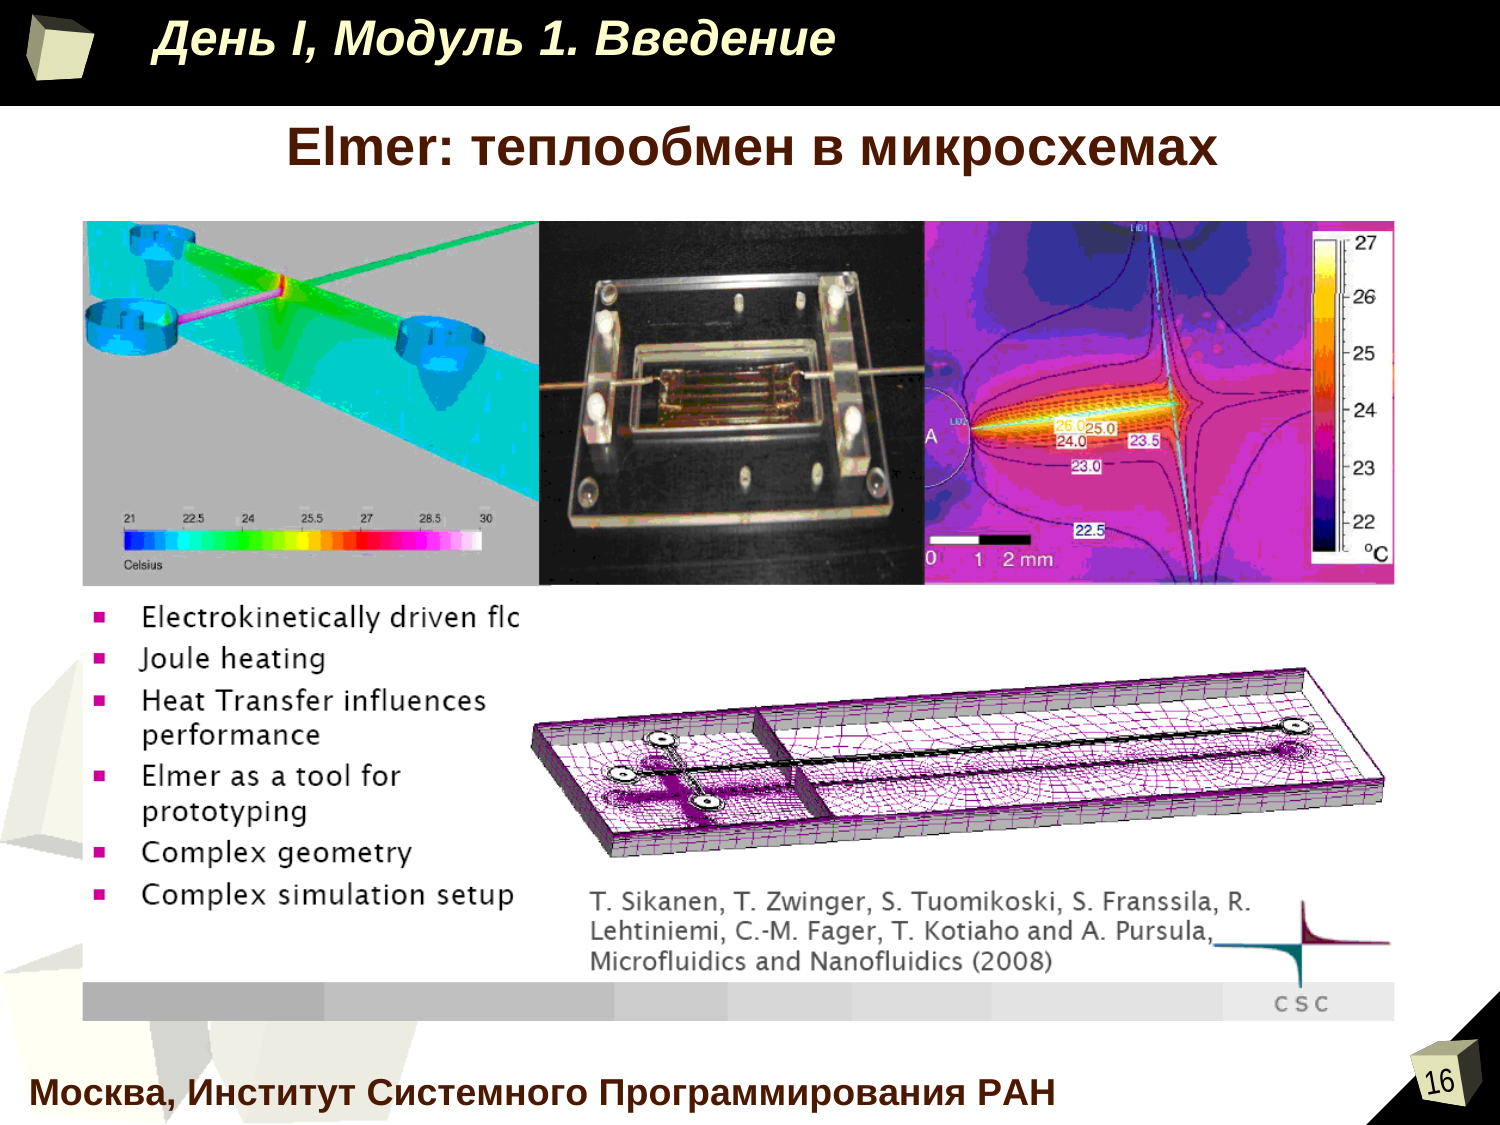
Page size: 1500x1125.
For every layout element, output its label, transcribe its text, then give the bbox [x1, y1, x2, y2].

picture [0, 221, 1395, 1125]
picture [423, 1088, 433, 1102]
text_box Elmer: теплообмен в микросхемах [5, 103, 1500, 184]
